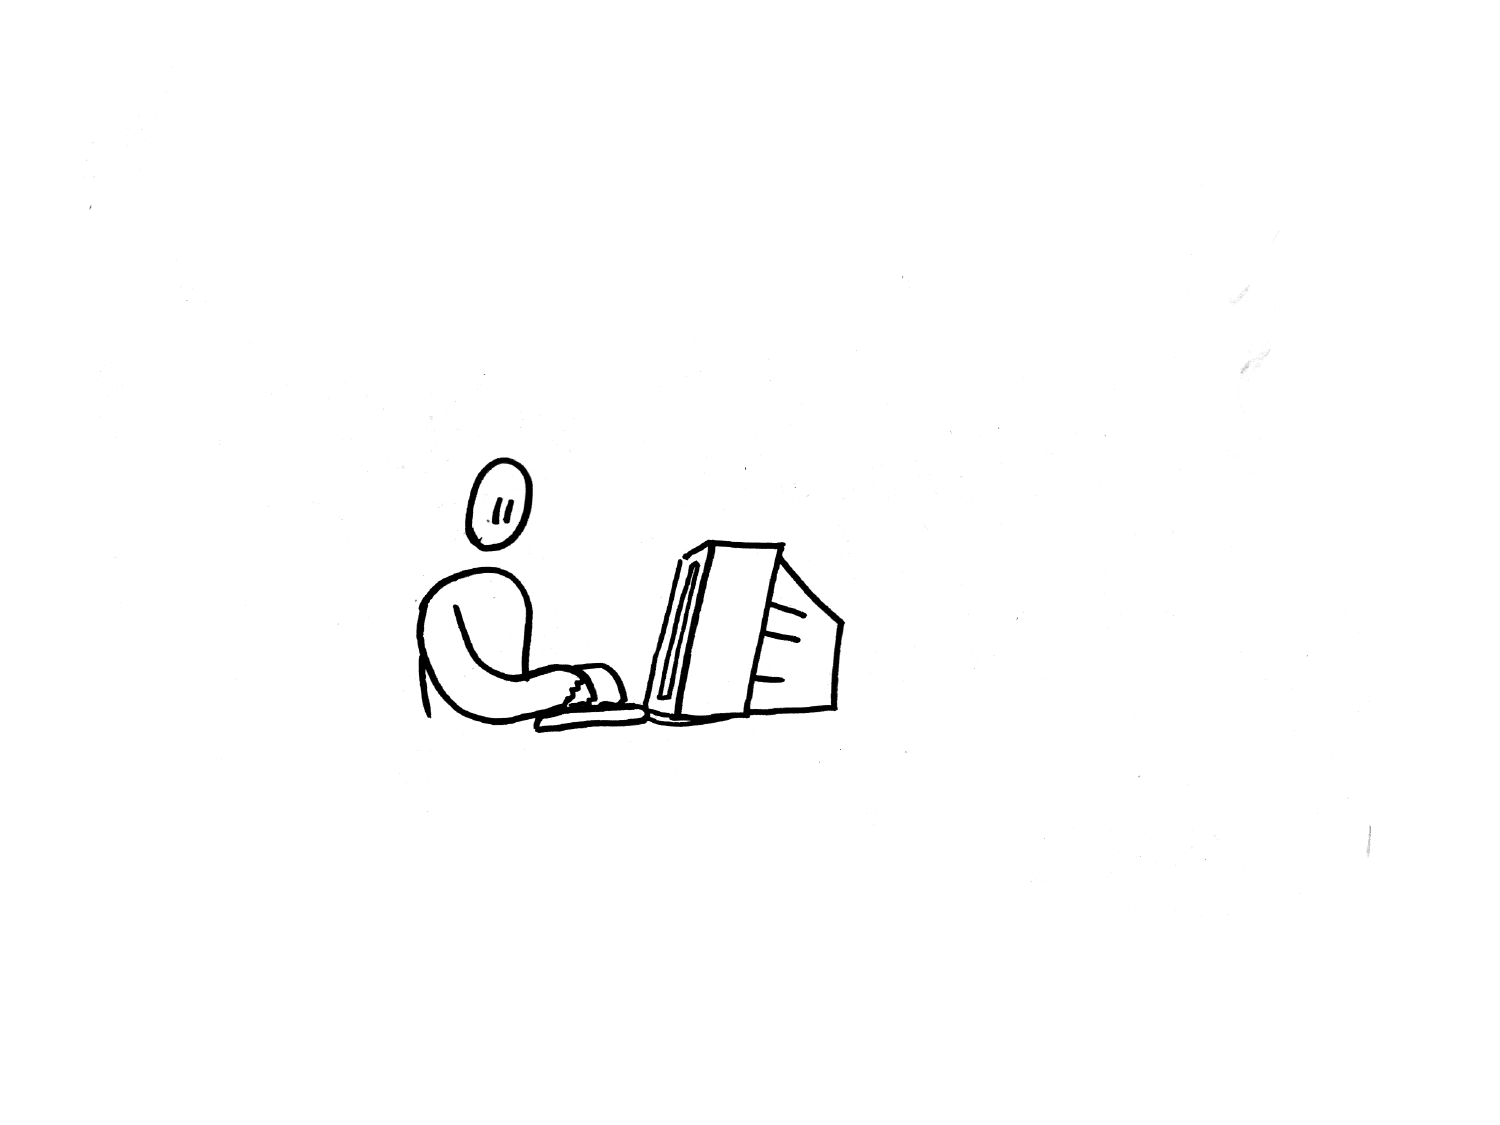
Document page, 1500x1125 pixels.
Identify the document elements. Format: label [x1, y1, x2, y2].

picture [76, 54, 1424, 927]
